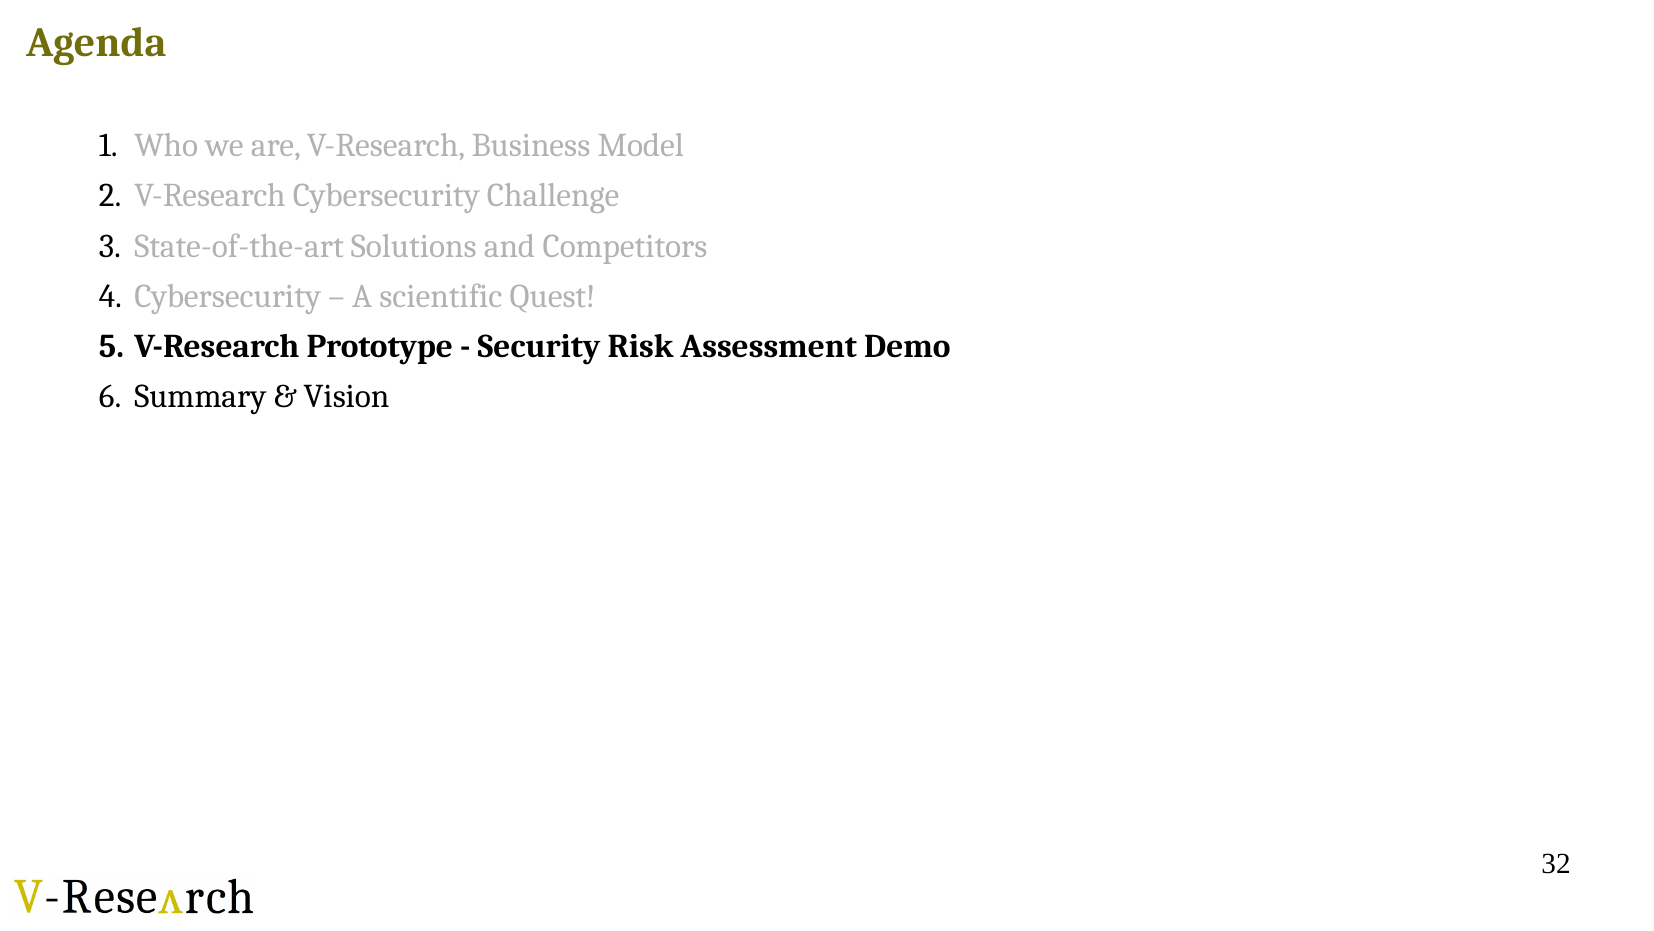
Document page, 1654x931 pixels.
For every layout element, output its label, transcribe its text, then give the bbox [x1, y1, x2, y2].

text_box Who we are, V-Research, Business Model V-Research Cybersecurity Challenge State-of-the-art Solutions and Competitors Cybersecurity – A scientific Quest! V-Research Prototype - Security Risk Assessment Demo Summary & Vision [84, 119, 1381, 834]
picture [11, 876, 256, 916]
text_box Agenda [11, 11, 231, 87]
